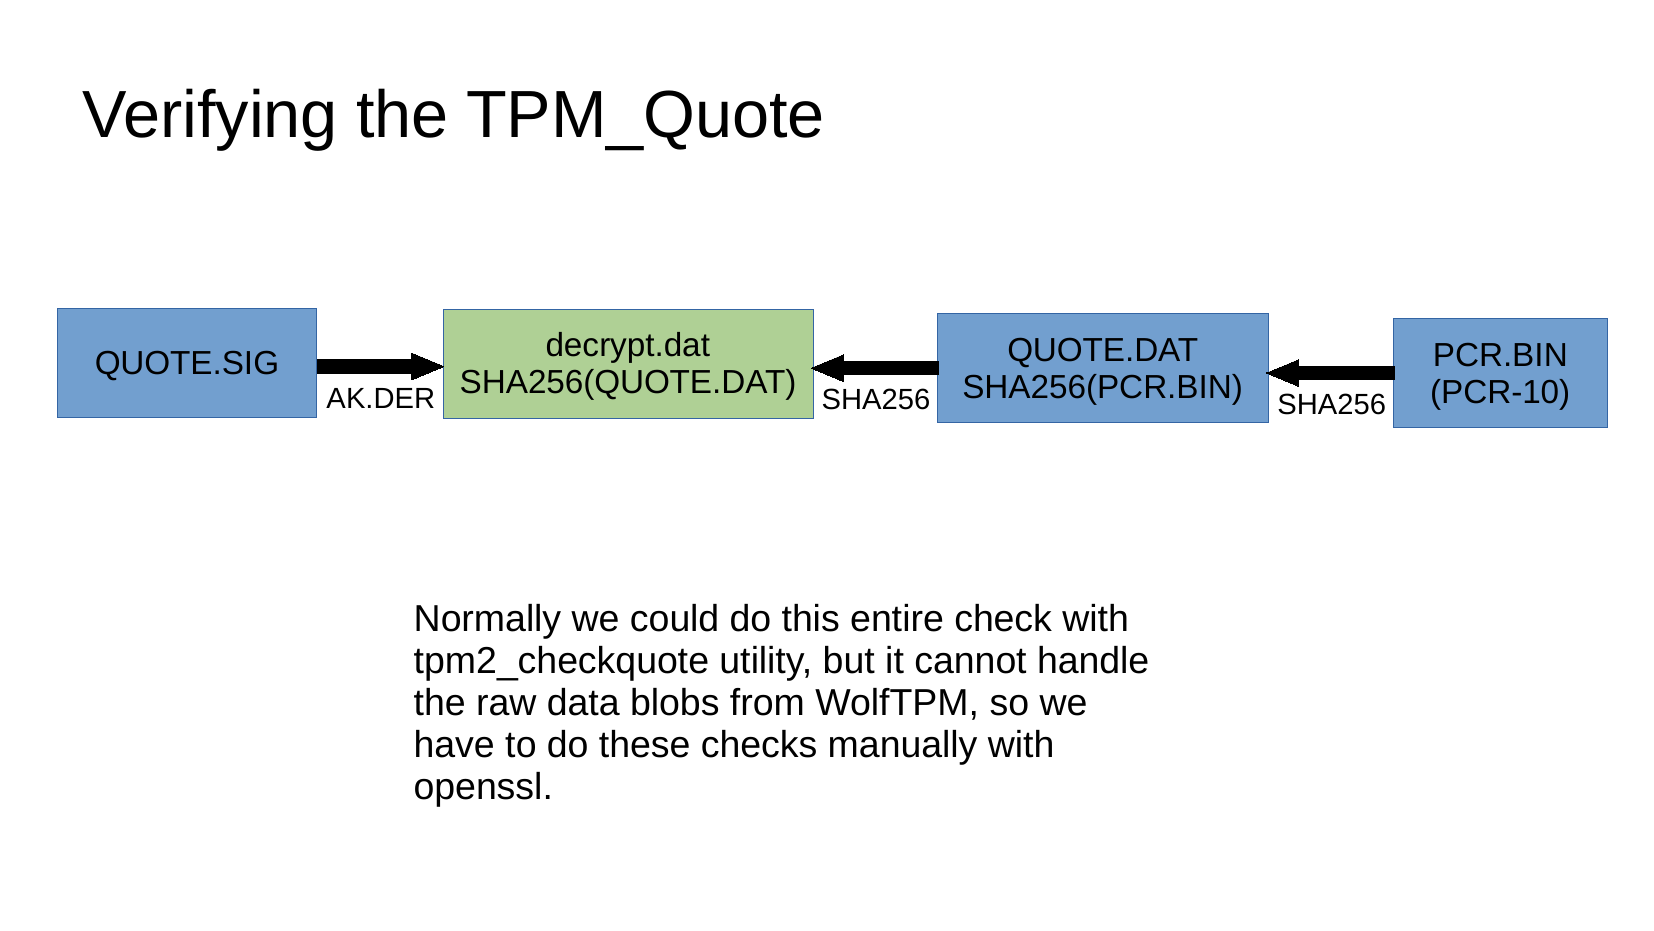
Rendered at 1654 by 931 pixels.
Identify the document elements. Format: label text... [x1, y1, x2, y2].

text_box SHA256 [1262, 380, 1402, 428]
text_box [811, 354, 939, 375]
title Verifying the TPM_Quote [82, 37, 1571, 193]
text_box SHA256 [806, 375, 946, 424]
text_box [1266, 359, 1395, 380]
text_box QUOTE.SIG [57, 308, 317, 418]
text_box PCR.BIN (PCR-10) [1393, 318, 1608, 428]
text_box AK.DER [311, 374, 460, 456]
text_box QUOTE.DAT SHA256(PCR.BIN) [937, 313, 1269, 423]
text_box decrypt.dat SHA256(QUOTE.DAT) [443, 309, 814, 419]
text_box Normally we could do this entire check with tpm2_checkquote utility, but it cannot handle the raw data blobs from WolfTPM, so we have to do these checks manually with openssl. [399, 590, 1187, 839]
text_box [317, 353, 444, 374]
